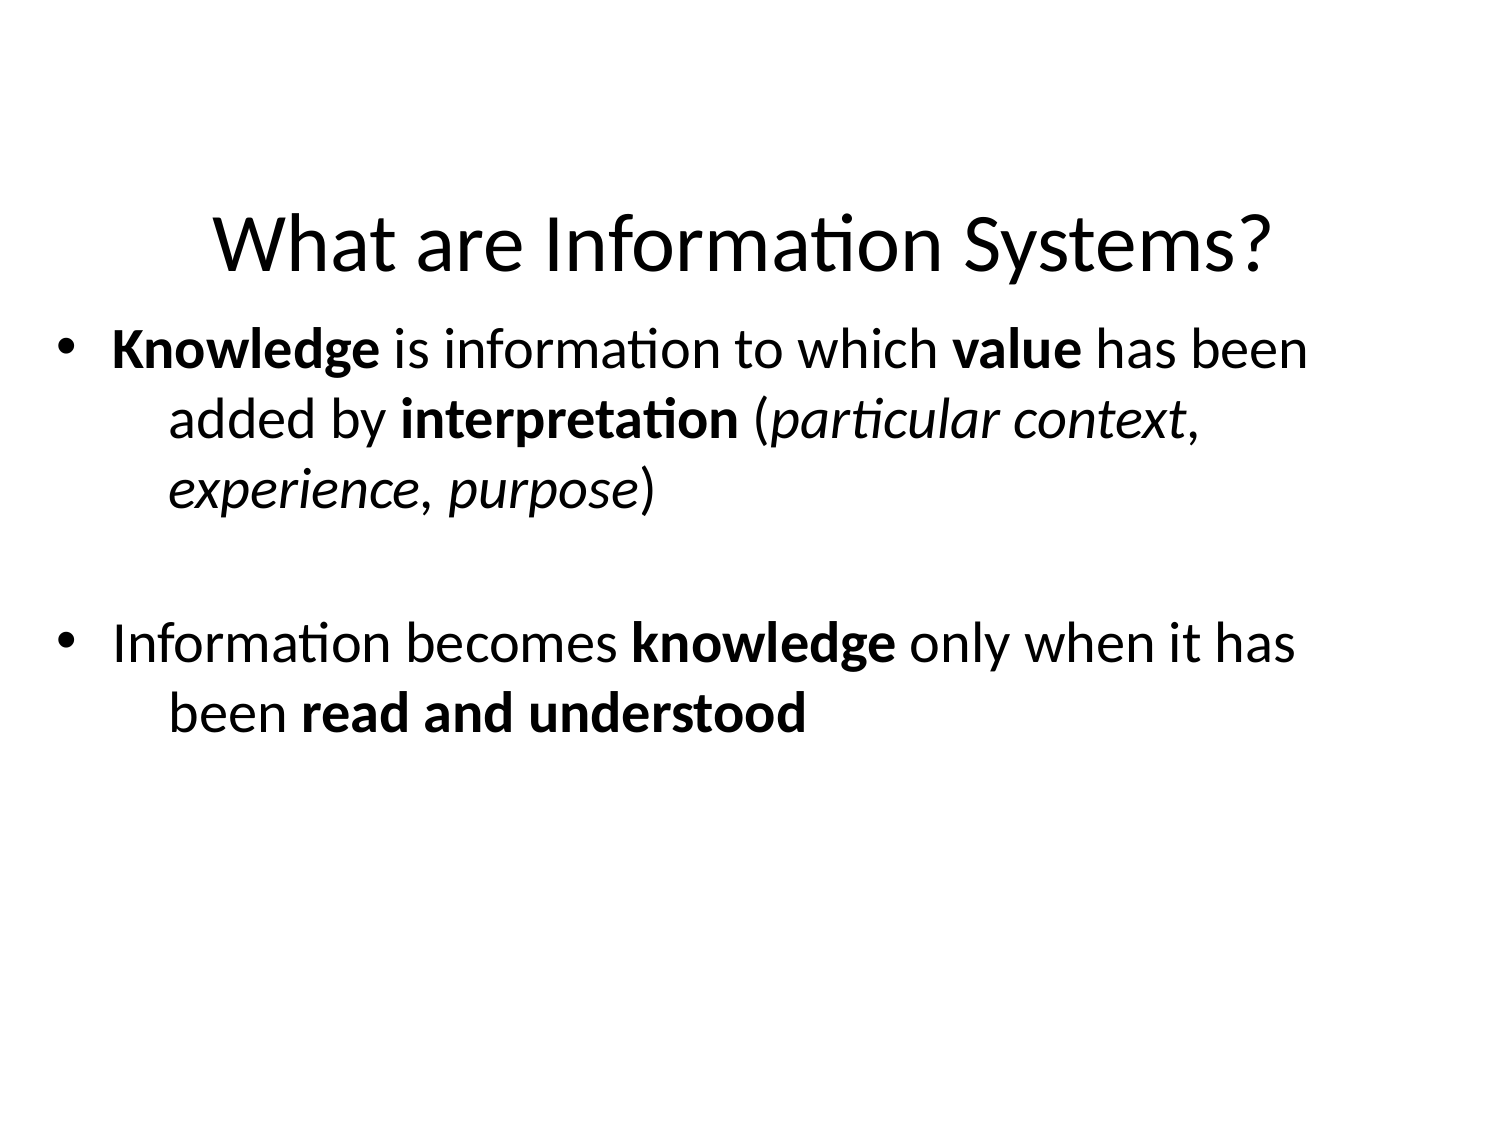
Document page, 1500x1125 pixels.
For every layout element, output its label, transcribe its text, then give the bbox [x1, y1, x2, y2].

list Knowledge is information to which value has been added by interpretation (particular context, experience, purpose) Information becomes knowledge only when it has been read and understood [41, 302, 1436, 1095]
title What are Information Systems? [17, 173, 1471, 303]
